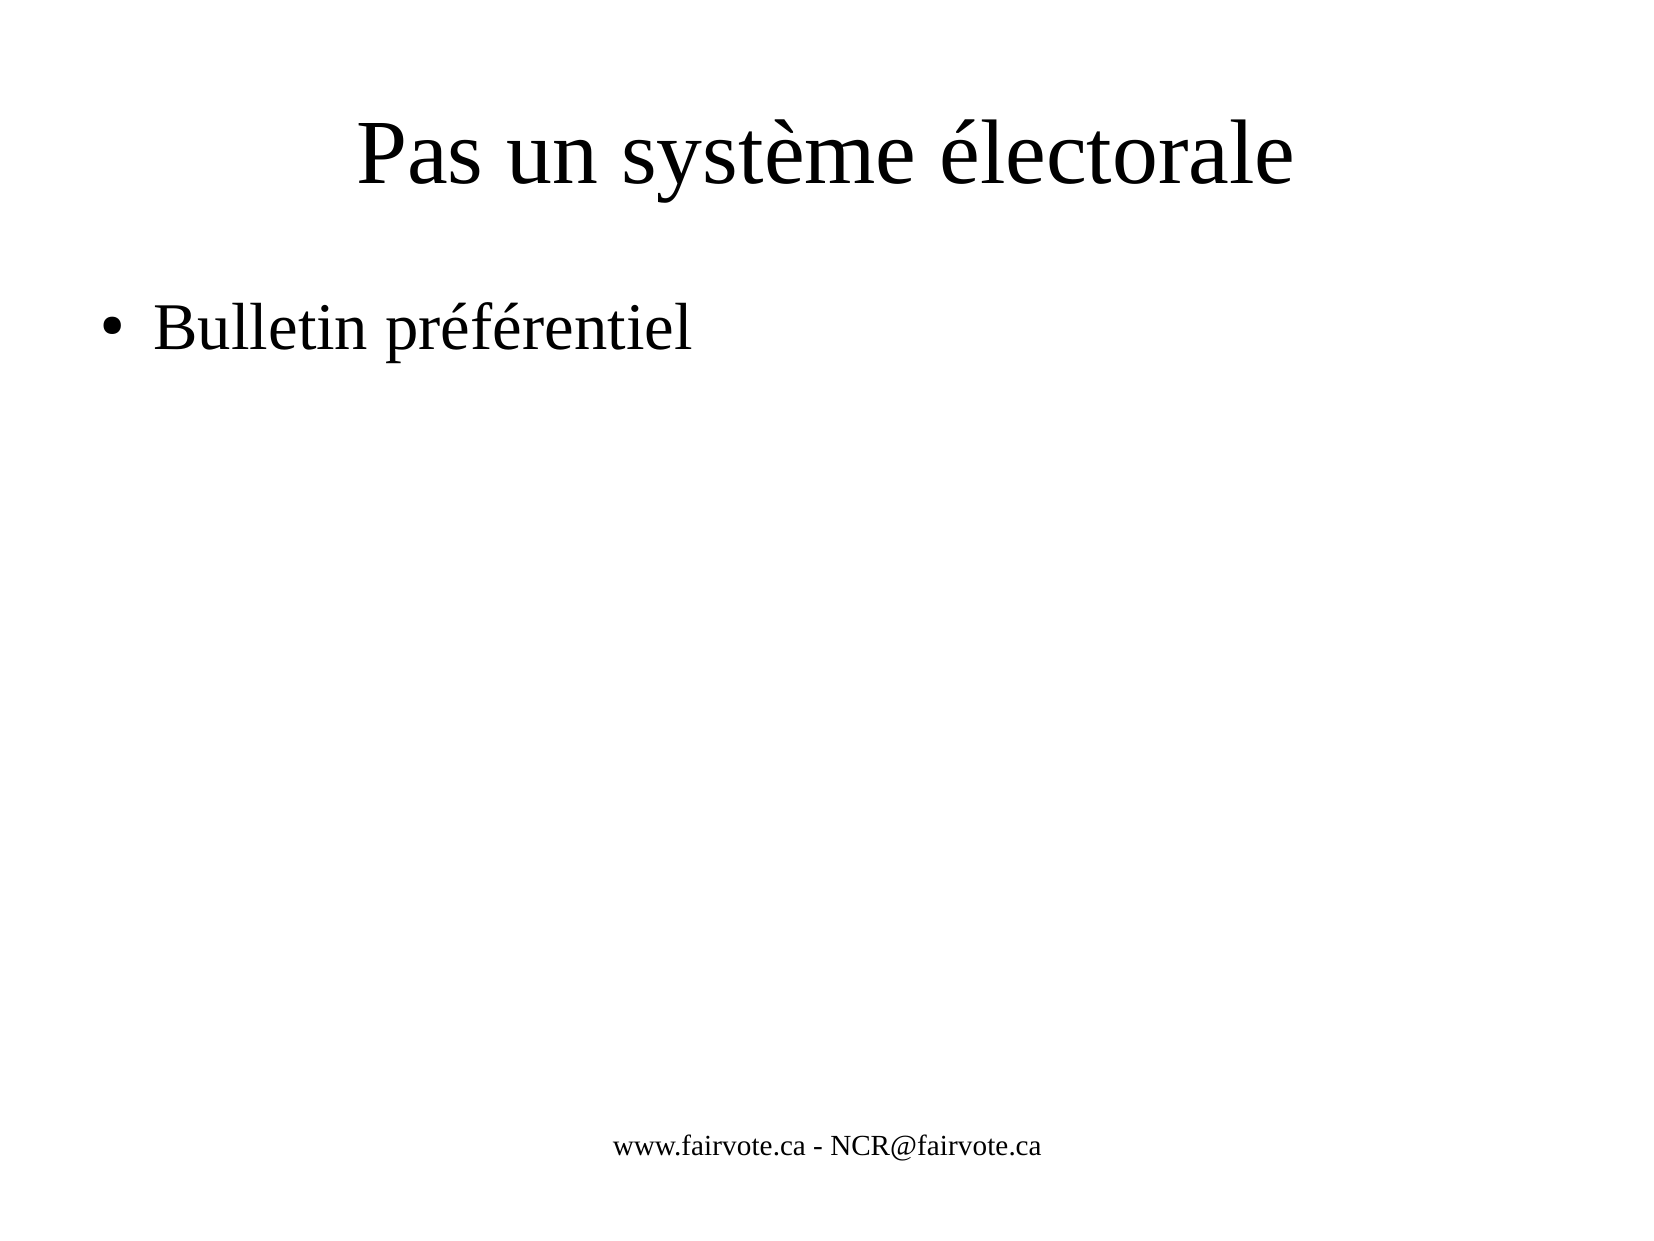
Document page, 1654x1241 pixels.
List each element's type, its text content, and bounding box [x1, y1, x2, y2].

title Pas un système électorale [82, 49, 1571, 257]
list Bulletin préférentiel [82, 290, 1538, 1010]
